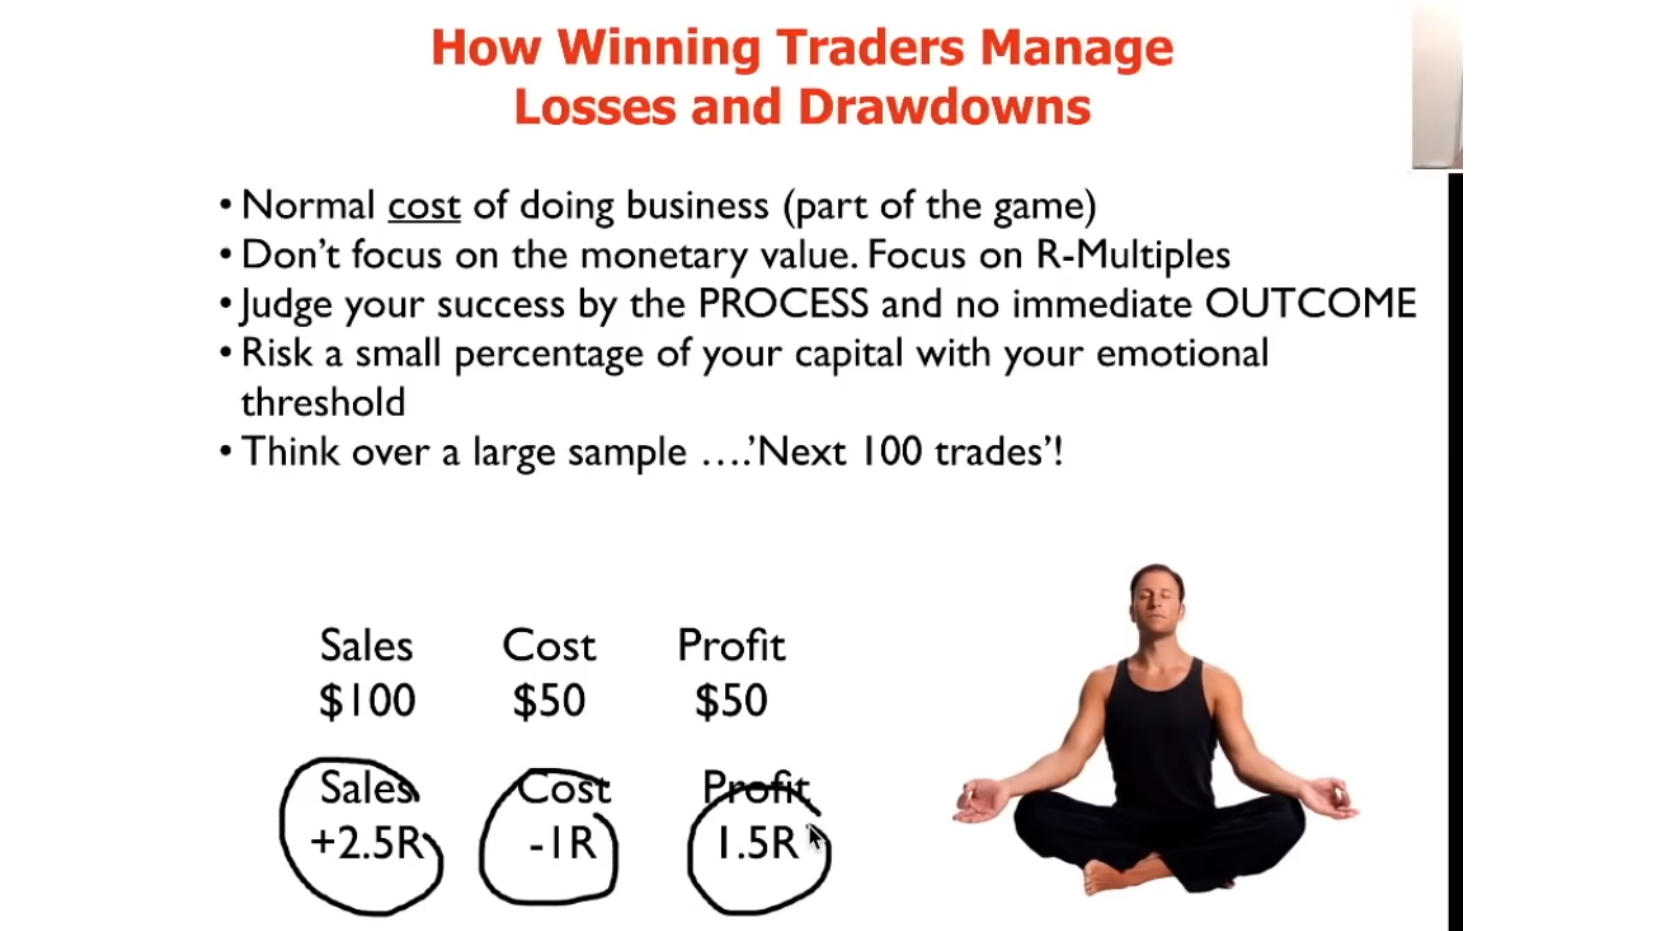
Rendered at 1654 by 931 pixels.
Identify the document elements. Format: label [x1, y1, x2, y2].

picture [178, 0, 1463, 931]
